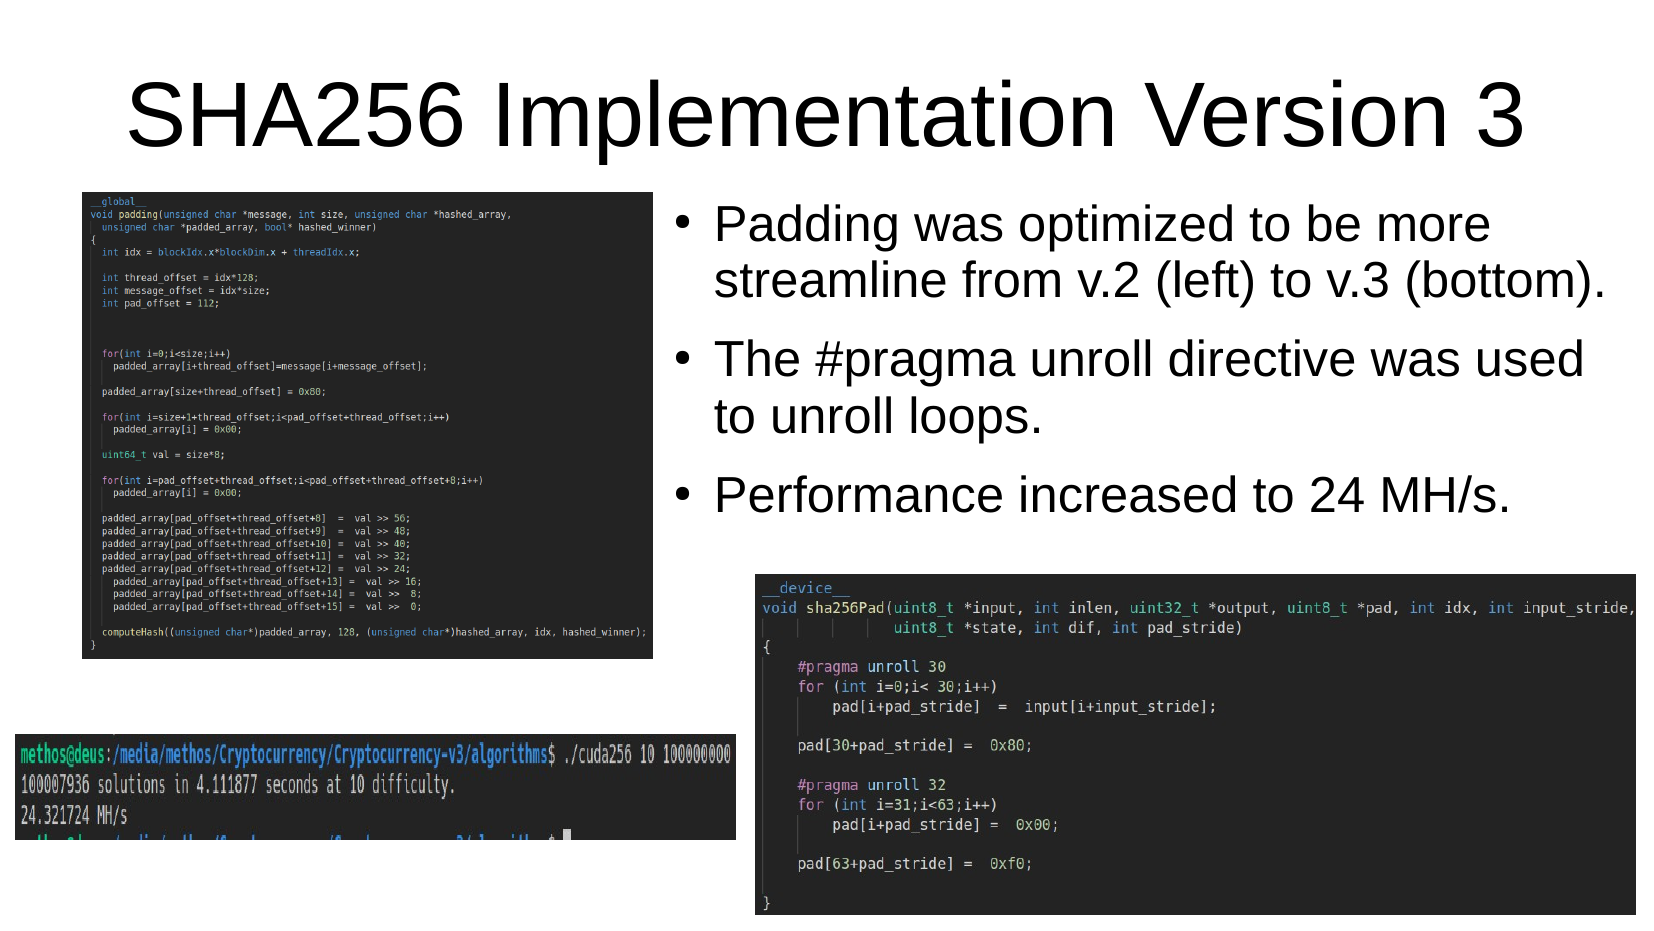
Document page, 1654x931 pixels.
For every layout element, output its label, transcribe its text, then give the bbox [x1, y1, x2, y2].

picture [15, 734, 736, 841]
list Padding was optimized to be more streamline from v.2 (left) to v.3 (bottom). The #pragma unroll directive was used to unroll loops. Performance increased to 24 MH/s. [660, 195, 1621, 571]
picture [755, 574, 1636, 916]
picture [82, 192, 653, 659]
title SHA256 Implementation Version 3 [82, 37, 1571, 193]
